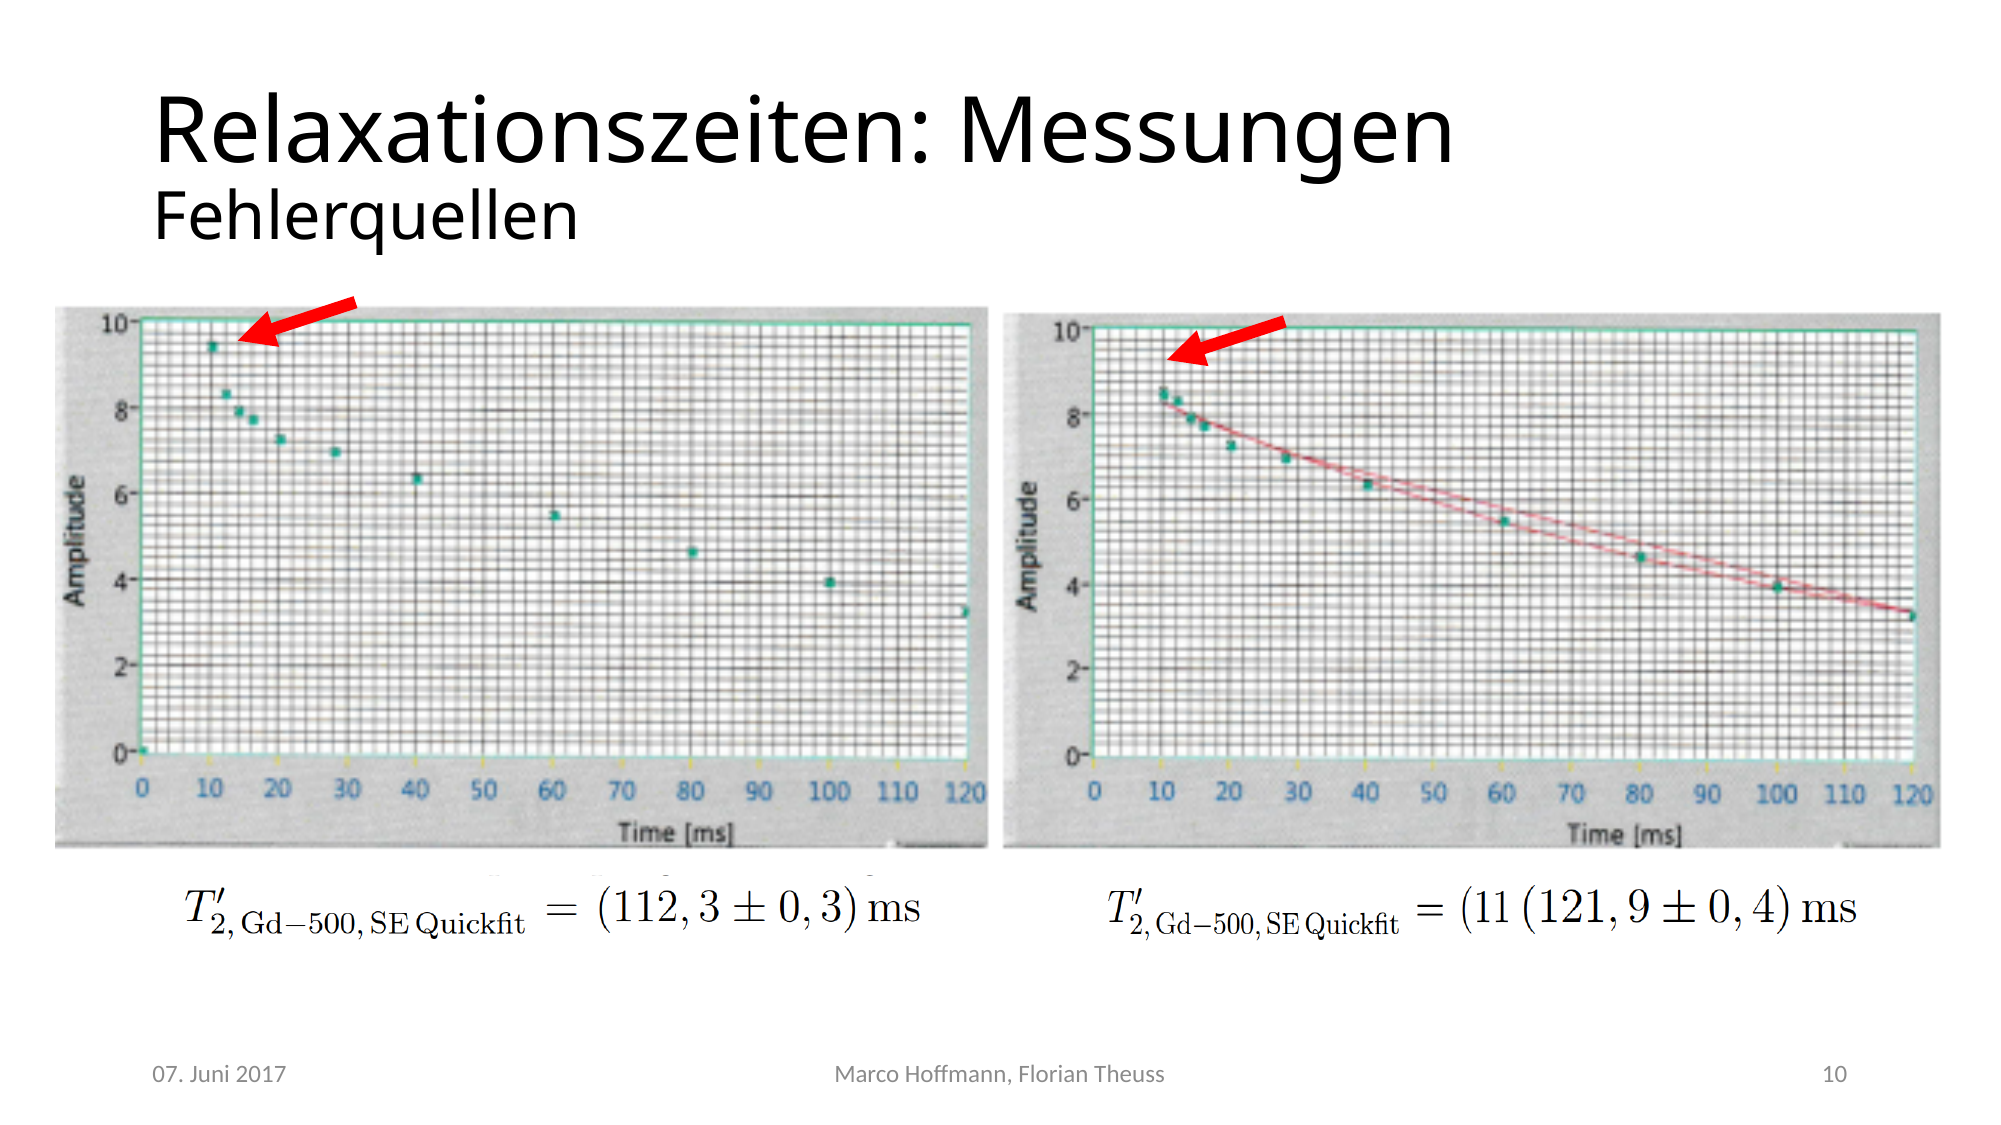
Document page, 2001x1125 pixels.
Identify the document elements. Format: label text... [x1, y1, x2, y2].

picture [55, 292, 1972, 1018]
footer Marco Hoffmann, Florian Theuss [662, 1042, 1338, 1103]
title Relaxationszeiten: Messungen Fehlerquellen [137, 59, 1863, 278]
text_box [115, 867, 1949, 997]
slide_number 07. Juni 2017 [137, 1042, 588, 1103]
slide_number <Foliennummer> [1412, 1042, 1863, 1103]
